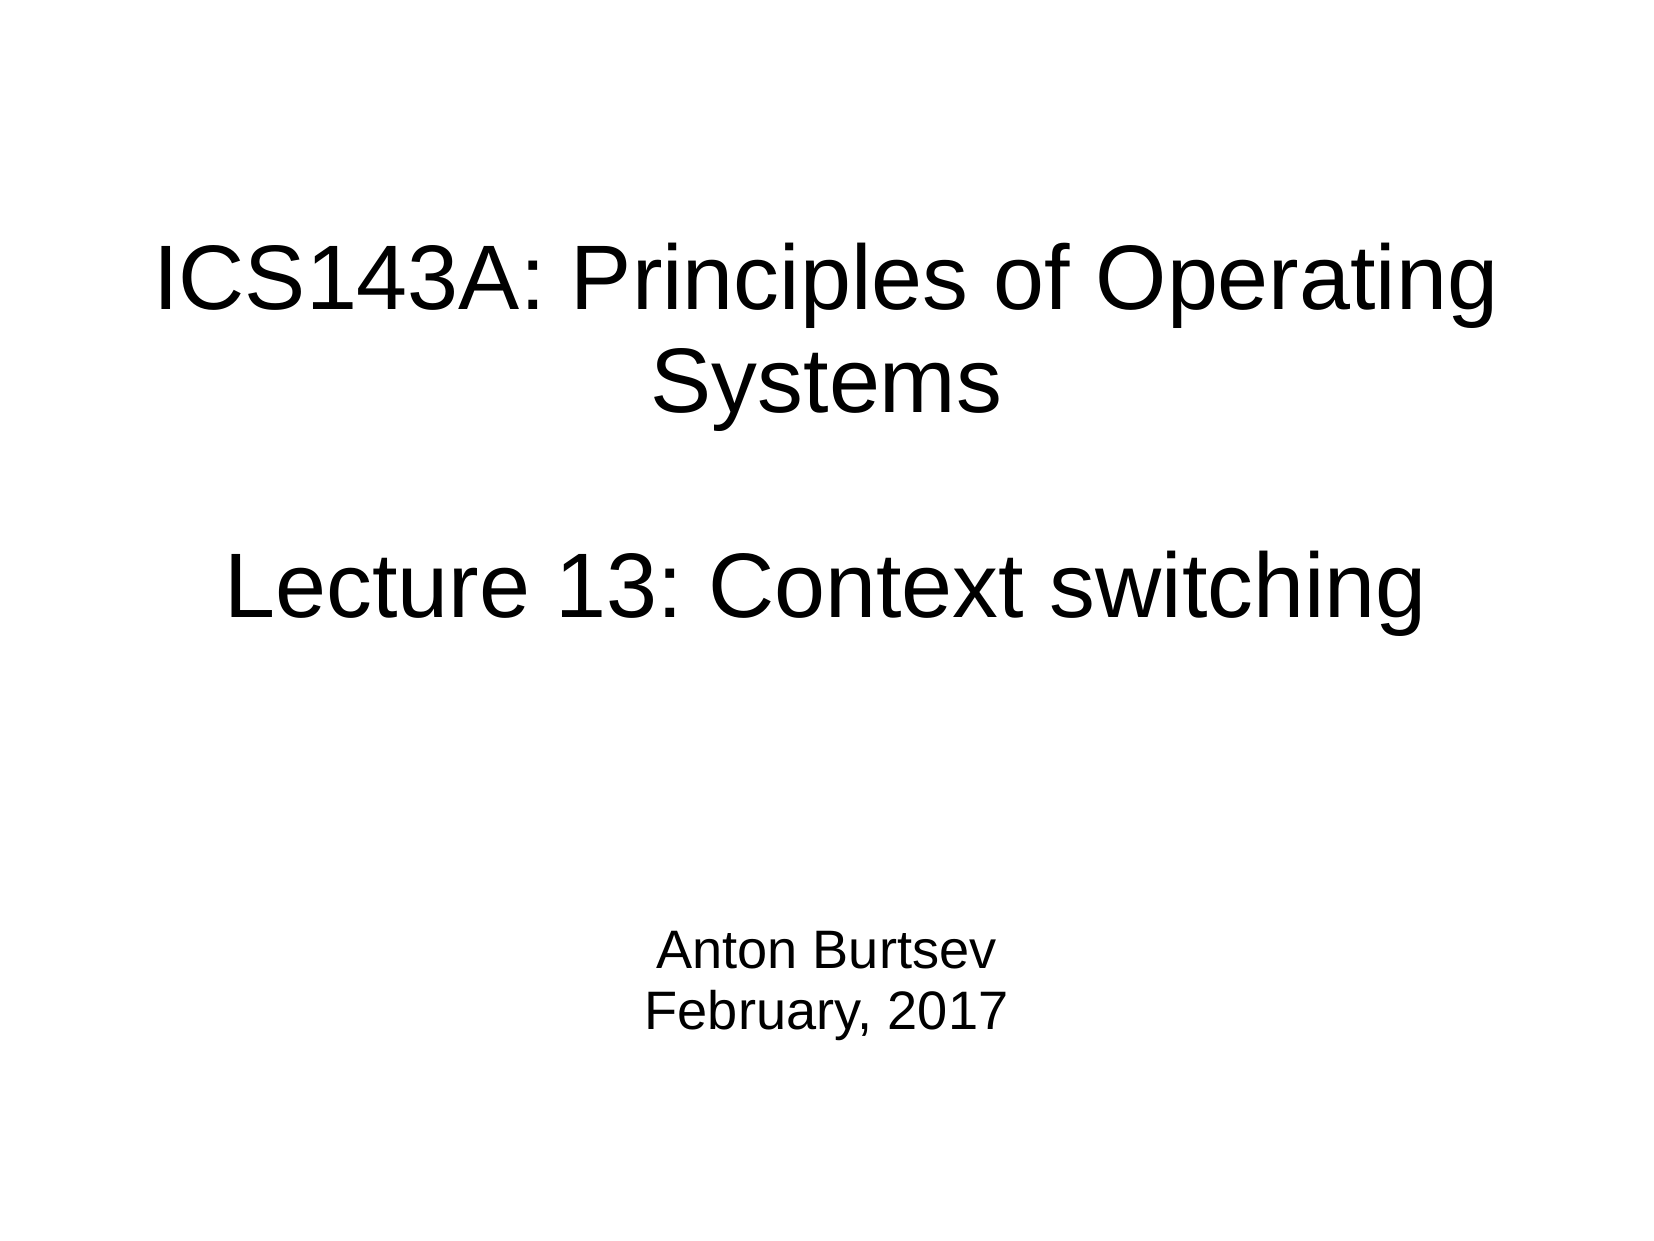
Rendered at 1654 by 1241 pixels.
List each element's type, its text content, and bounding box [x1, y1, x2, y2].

subtitle Anton Burtsev February, 2017 [82, 637, 1571, 1109]
title ICS143A: Principles of Operating Systems Lecture 13: Context switching [82, 113, 1571, 637]
